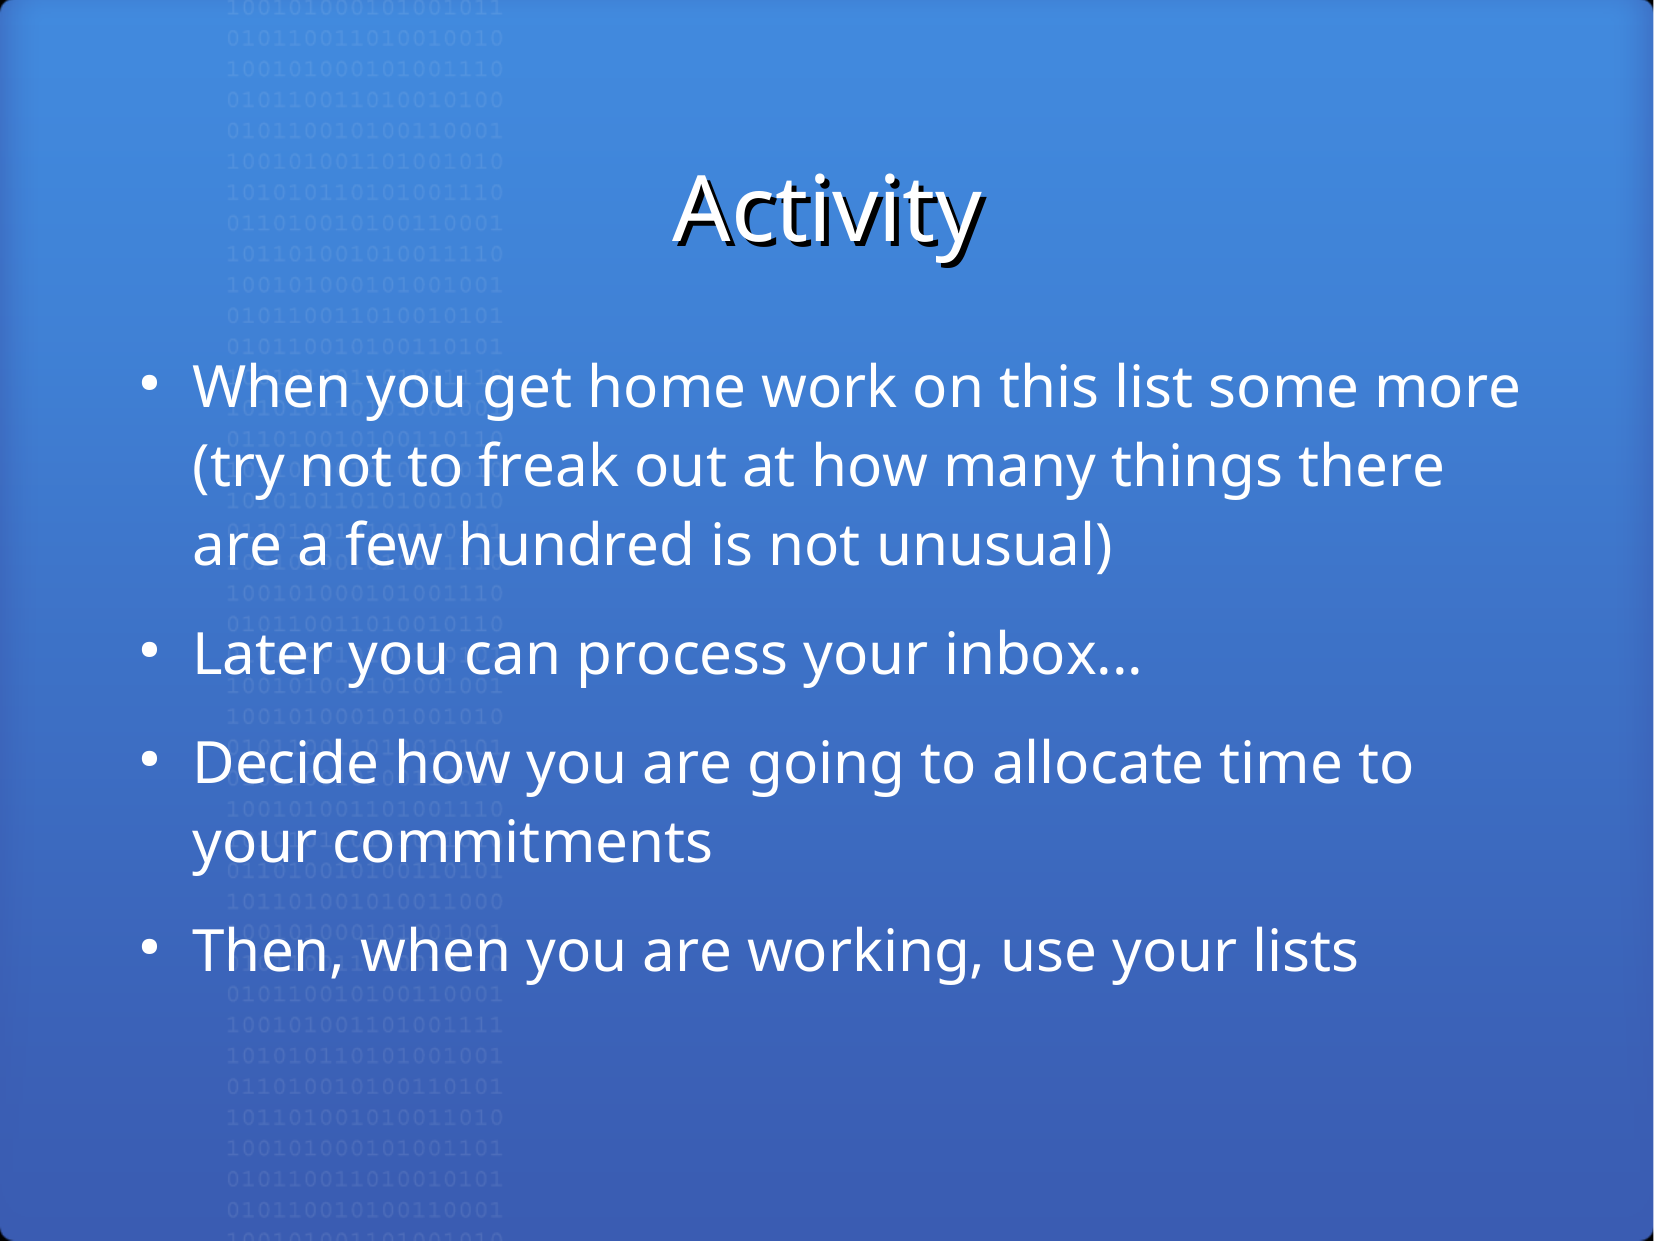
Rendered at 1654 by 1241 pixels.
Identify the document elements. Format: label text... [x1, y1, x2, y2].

list When you get home work on this list some more (try not to freak out at how many things there are a few hundred is not unusual) Later you can process your inbox... Decide how you are going to allocate time to your commitments Then, when you are working, use your lists [121, 344, 1534, 1127]
title Activity [121, 102, 1534, 310]
picture [0, 0, 1654, 1241]
